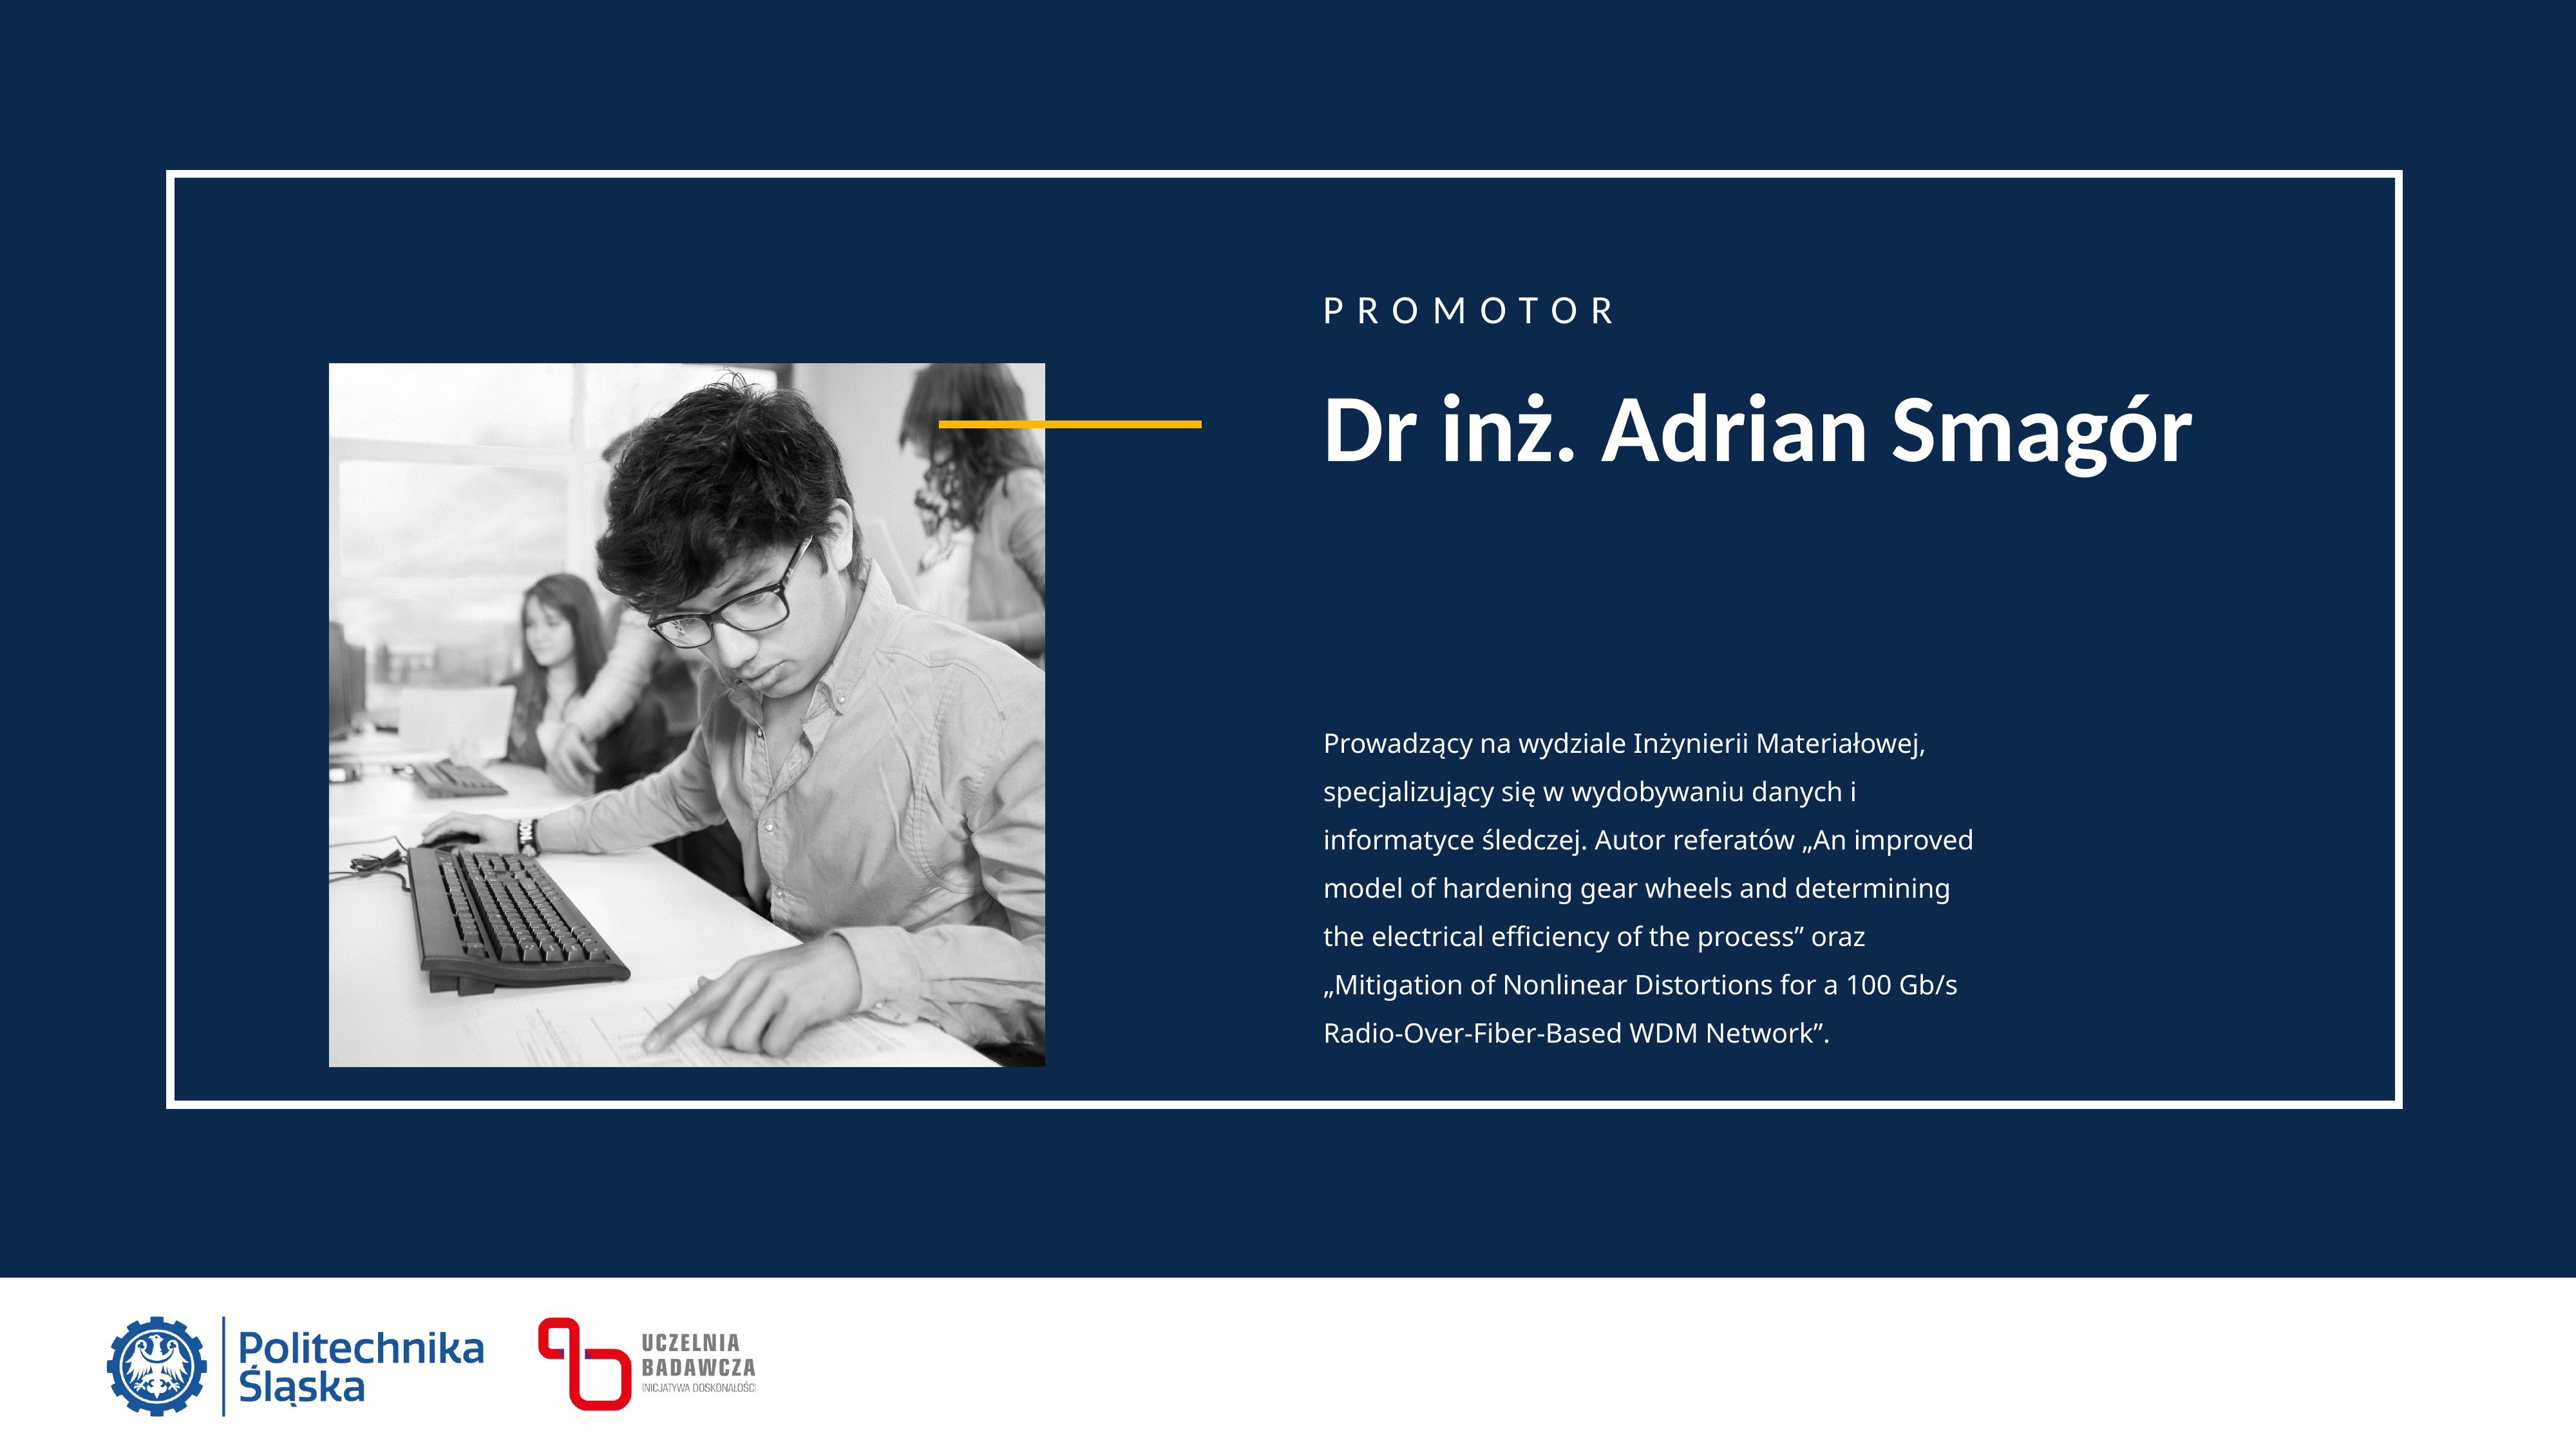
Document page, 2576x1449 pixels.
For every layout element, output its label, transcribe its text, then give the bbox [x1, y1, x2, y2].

text_box Prowadzący na wydziale Inżynierii Materiałowej, specjalizujący się w wydobywaniu danych i informatyce śledczej. Autor referatów „An improved model of hardening gear wheels and determining the electrical efficiency of the process” oraz „Mitigation of Nonlinear Distortions for a 100 Gb/s Radio-Over-Fiber-Based WDM Network”. [1323, 710, 1991, 1048]
text_box Promotor [1323, 283, 1993, 332]
text_box Dr inż. Adrian Smagór [1323, 365, 2399, 481]
picture [0, 0, 2576, 1449]
